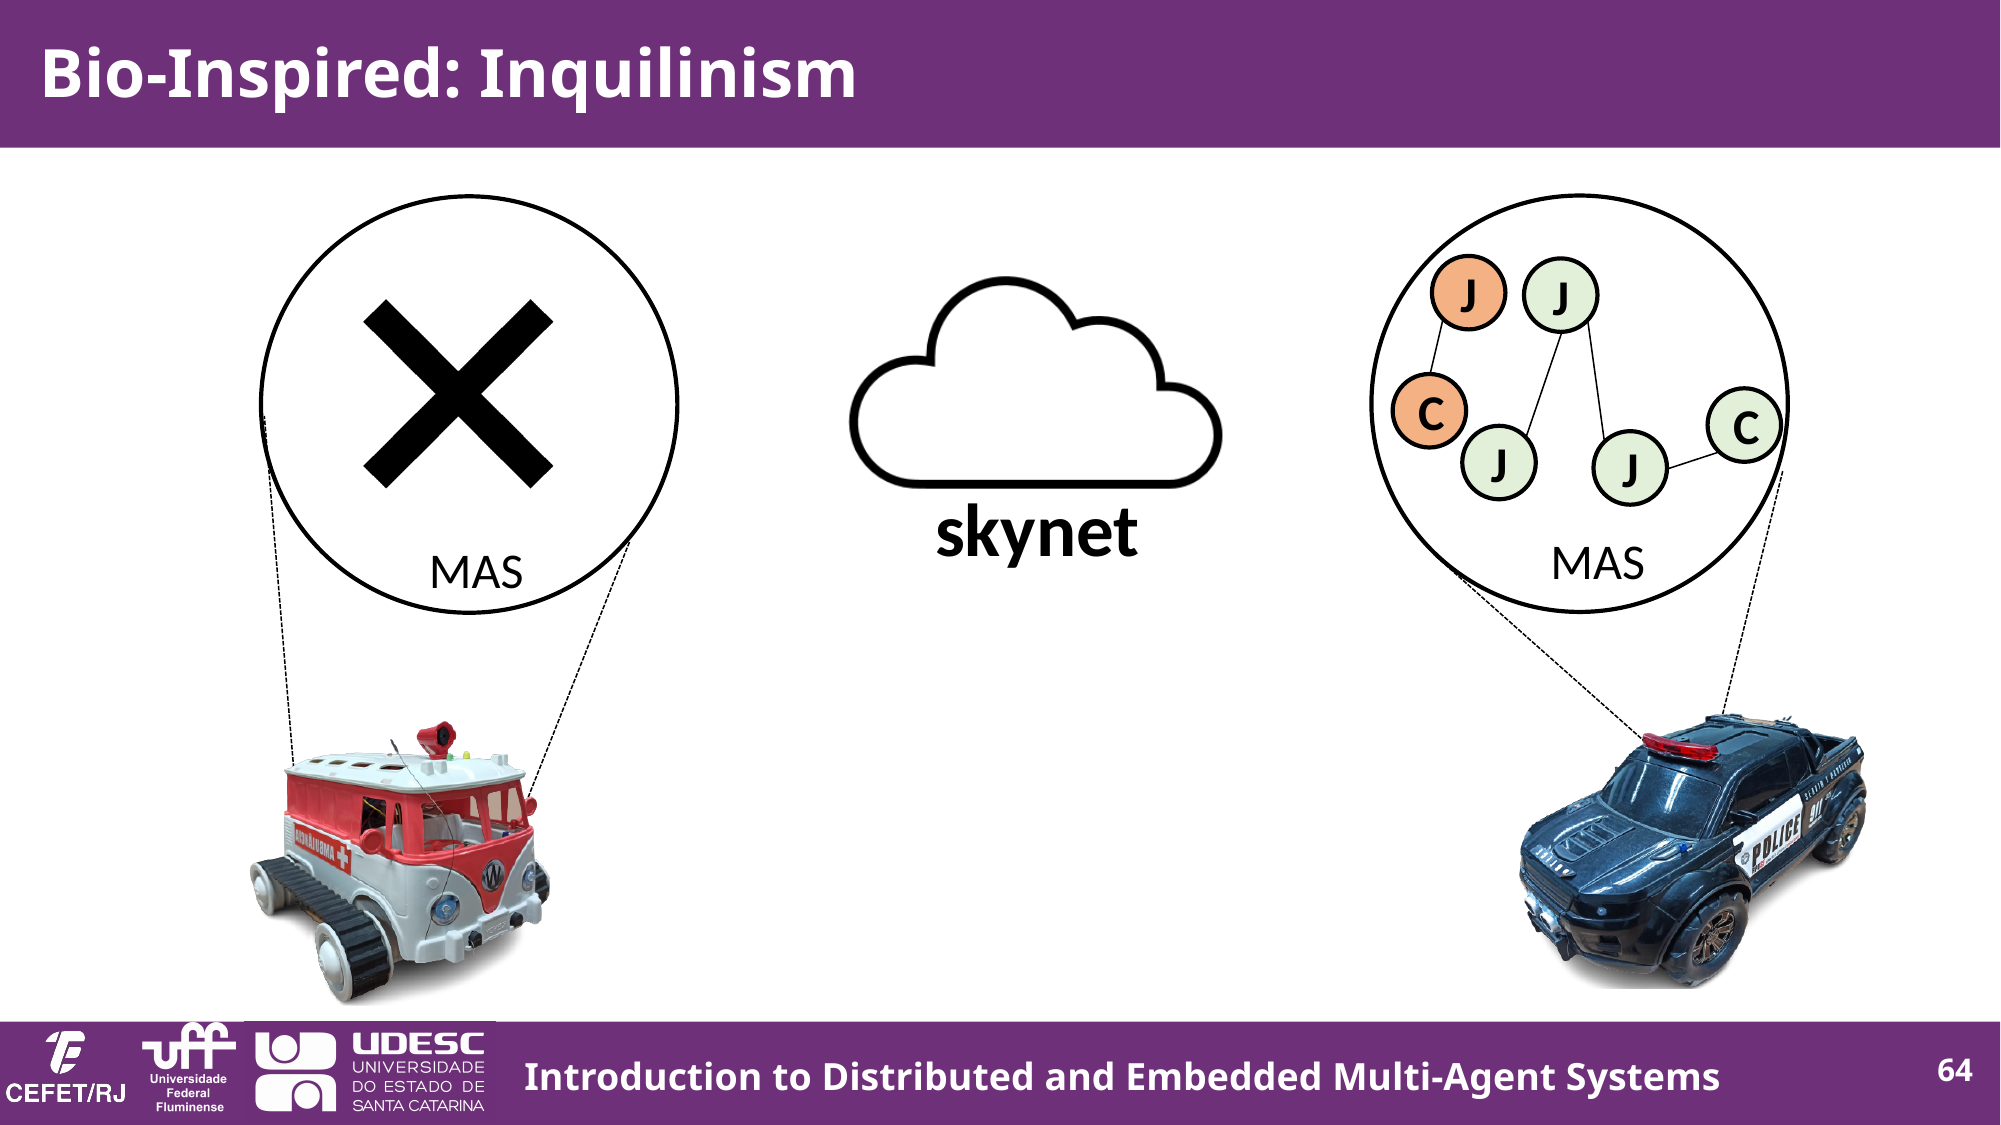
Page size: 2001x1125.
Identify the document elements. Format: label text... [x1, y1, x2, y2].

text_box MAS [414, 531, 539, 607]
picture [244, 1021, 496, 1123]
text_box J [1523, 258, 1598, 332]
text_box J [1462, 425, 1536, 500]
text_box J [1593, 431, 1668, 505]
text_box MAS [1535, 522, 1660, 598]
picture [245, 719, 555, 1006]
picture [1513, 711, 1872, 989]
picture [824, 170, 1249, 595]
text_box C [1392, 374, 1467, 448]
text_box Bio-Inspired: Inquilinism [25, 23, 1999, 119]
picture [6, 1009, 125, 1125]
text_box J [1431, 255, 1506, 330]
text_box [1371, 195, 1788, 612]
picture [329, 265, 587, 522]
text_box C [1707, 388, 1782, 462]
text_box [260, 196, 678, 606]
picture [141, 1021, 237, 1117]
text_box [420, 607, 518, 613]
